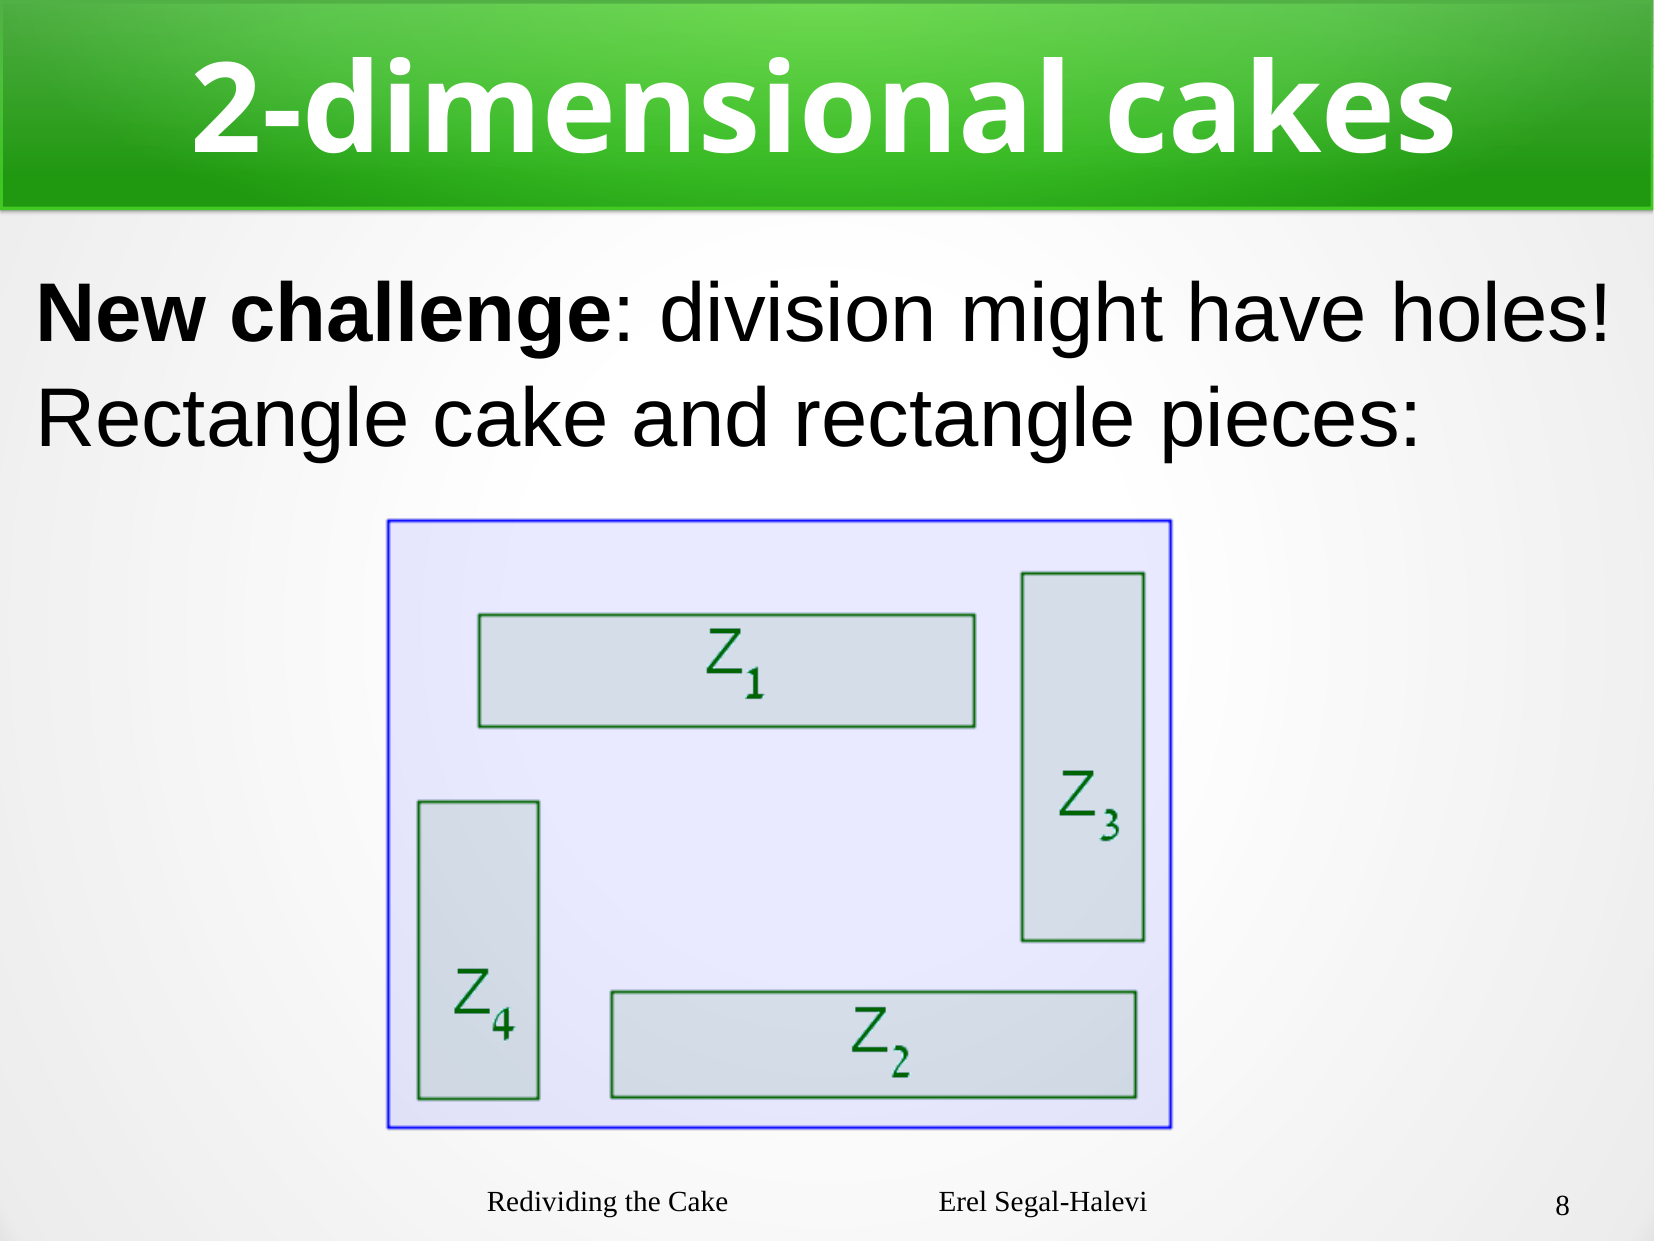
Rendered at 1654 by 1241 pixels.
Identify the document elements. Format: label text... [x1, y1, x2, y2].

picture [375, 509, 1183, 1141]
text_box New challenge: division might have holes! Rectangle cake and rectangle pieces: [20, 259, 1654, 472]
title 2-dimensional cakes [15, 0, 1636, 208]
